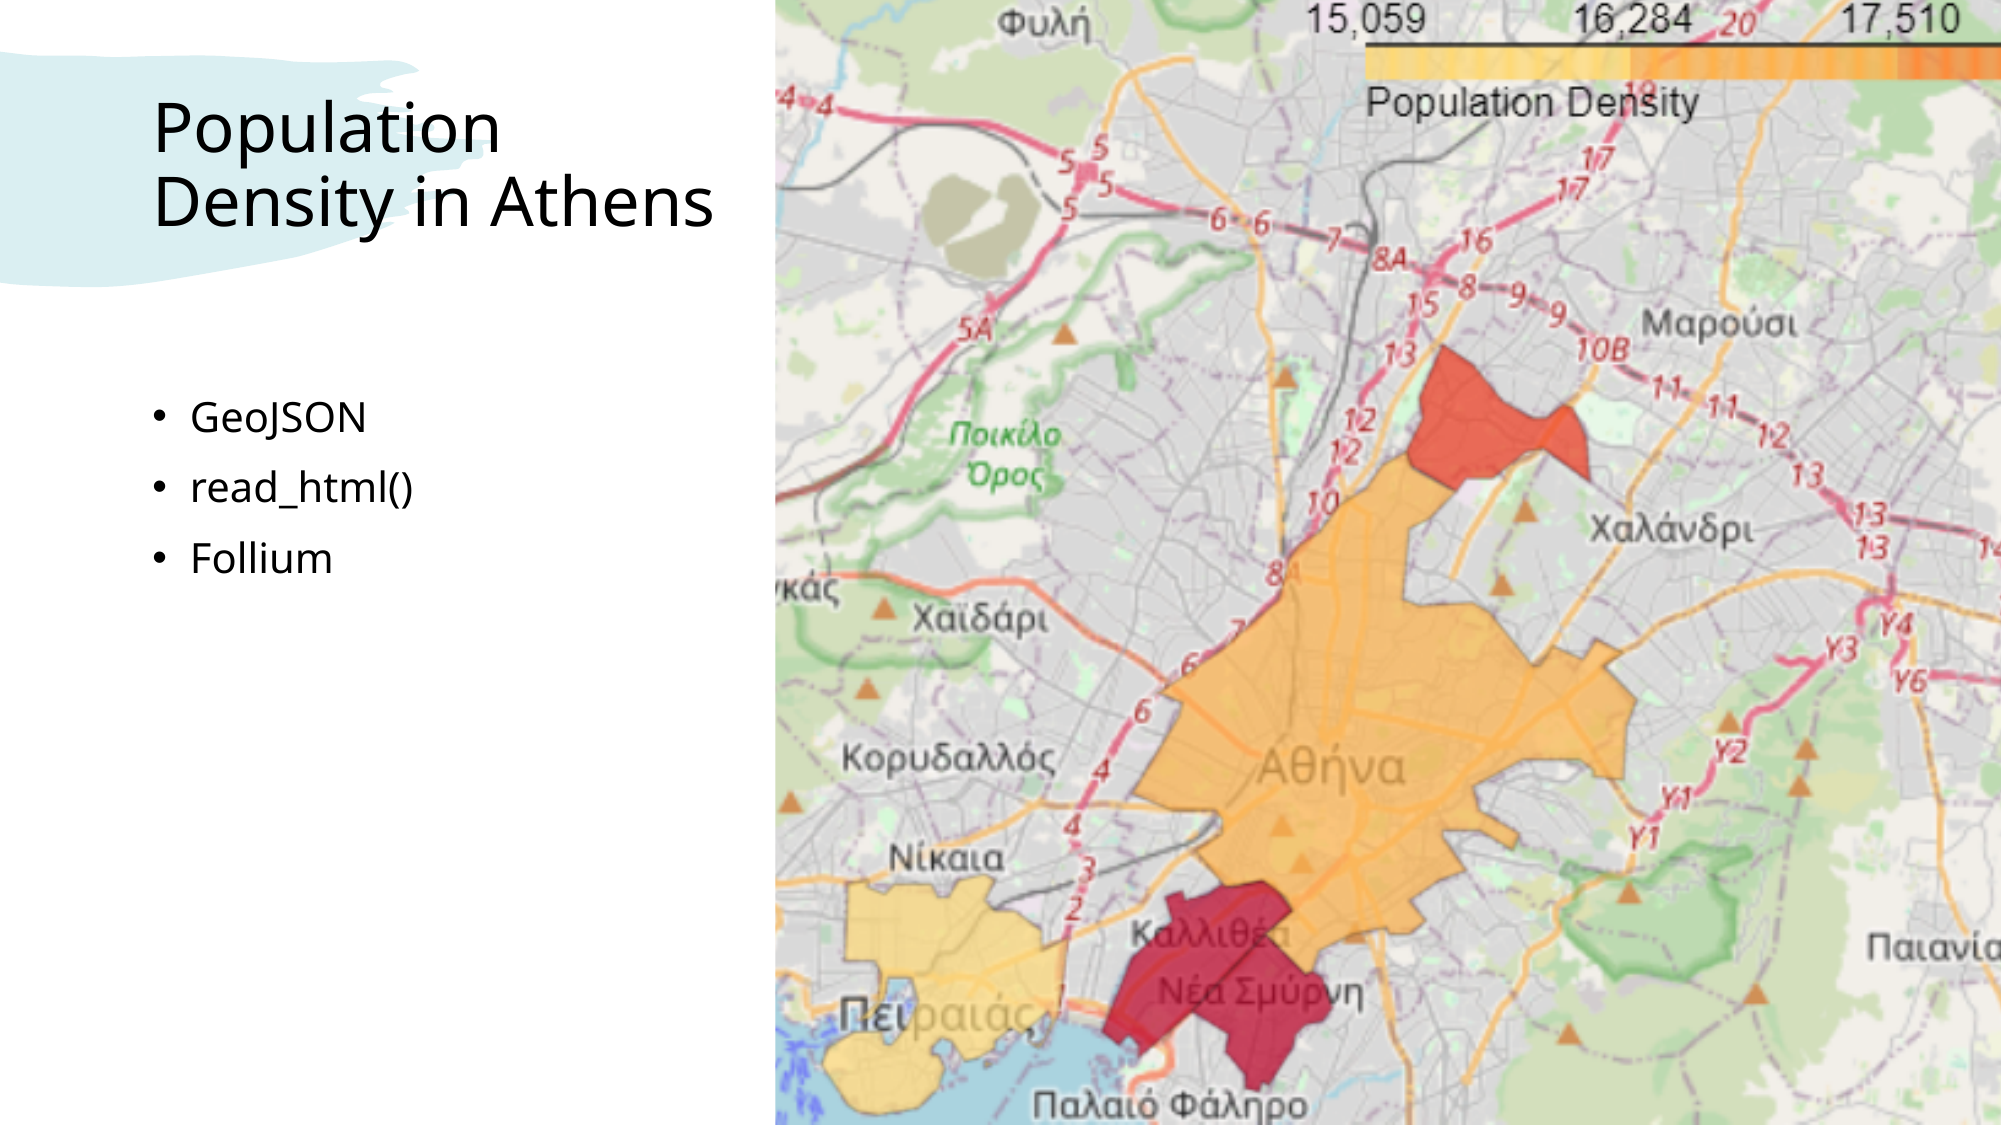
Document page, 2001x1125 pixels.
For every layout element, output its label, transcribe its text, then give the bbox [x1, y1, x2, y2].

list GeoJSON read_html() Follium [137, 382, 764, 1014]
picture [775, 0, 2000, 1125]
title Population Density in Athens [137, 59, 764, 357]
